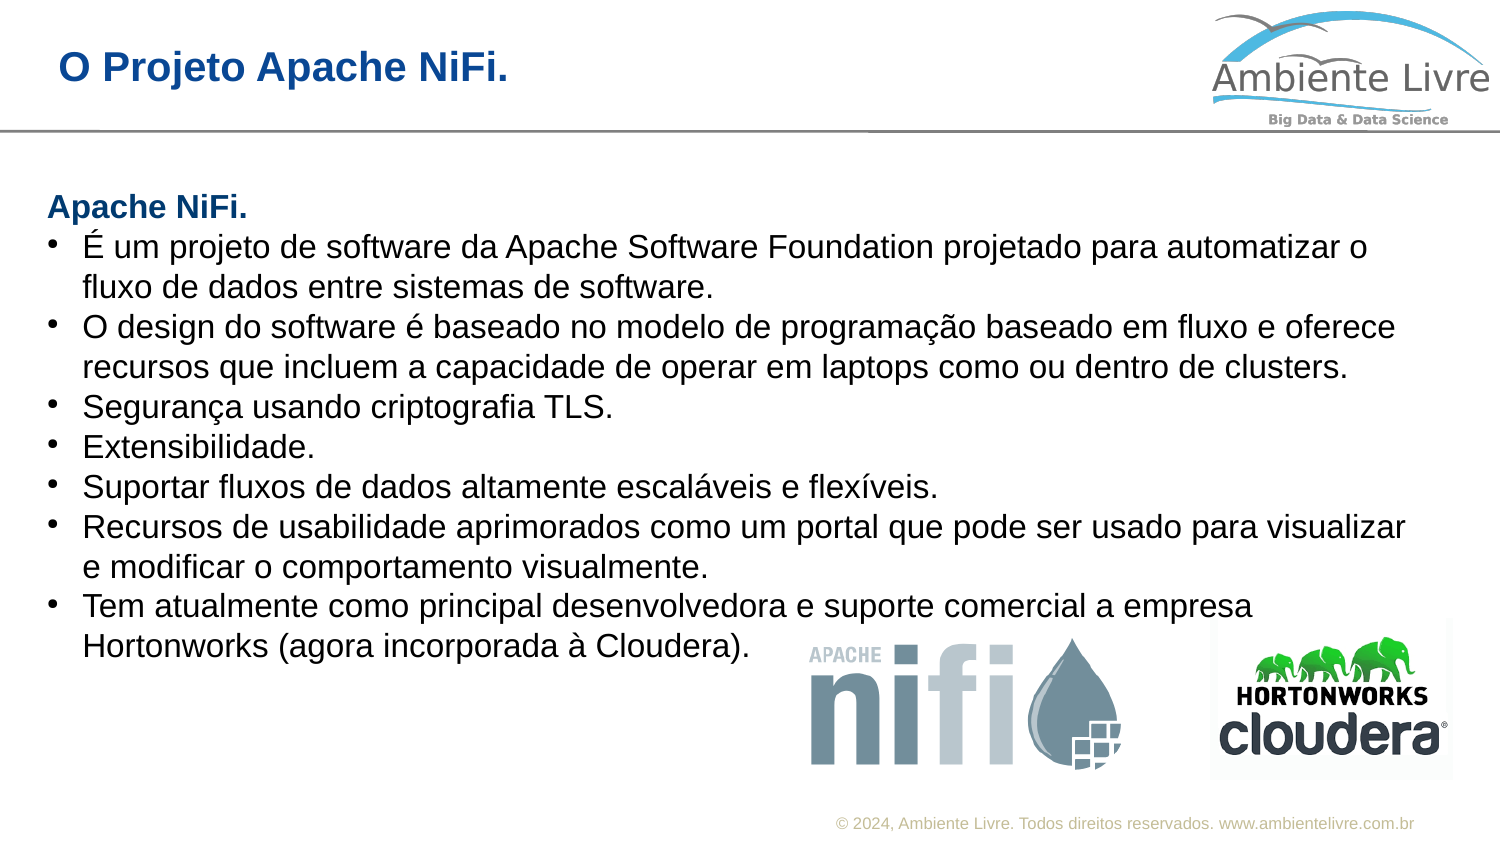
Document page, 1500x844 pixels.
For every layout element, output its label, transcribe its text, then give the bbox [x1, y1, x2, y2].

text_box Apache NiFi. É um projeto de software da Apache Software Foundation projetado para automatizar o fluxo de dados entre sistemas de software. O design do software é baseado no modelo de programação baseado em fluxo e oferece recursos que incluem a capacidade de operar em laptops como ou dentro de clusters. Segurança usando criptografia TLS. Extensibilidade. Suportar fluxos de dados altamente escaláveis e flexíveis. Recursos de usabilidade aprimorados como um portal que pode ser usado para visualizar e modificar o comportamento visualmente. Tem atualmente como principal desenvolvedora e suporte comercial a empresa Hortonworks (agora incorporada à Cloudera). [32, 178, 1430, 672]
picture [1210, 618, 1453, 780]
picture [807, 637, 1128, 772]
picture [1212, 11, 1489, 127]
title O Projeto Apache NiFi. [43, 8, 1127, 129]
